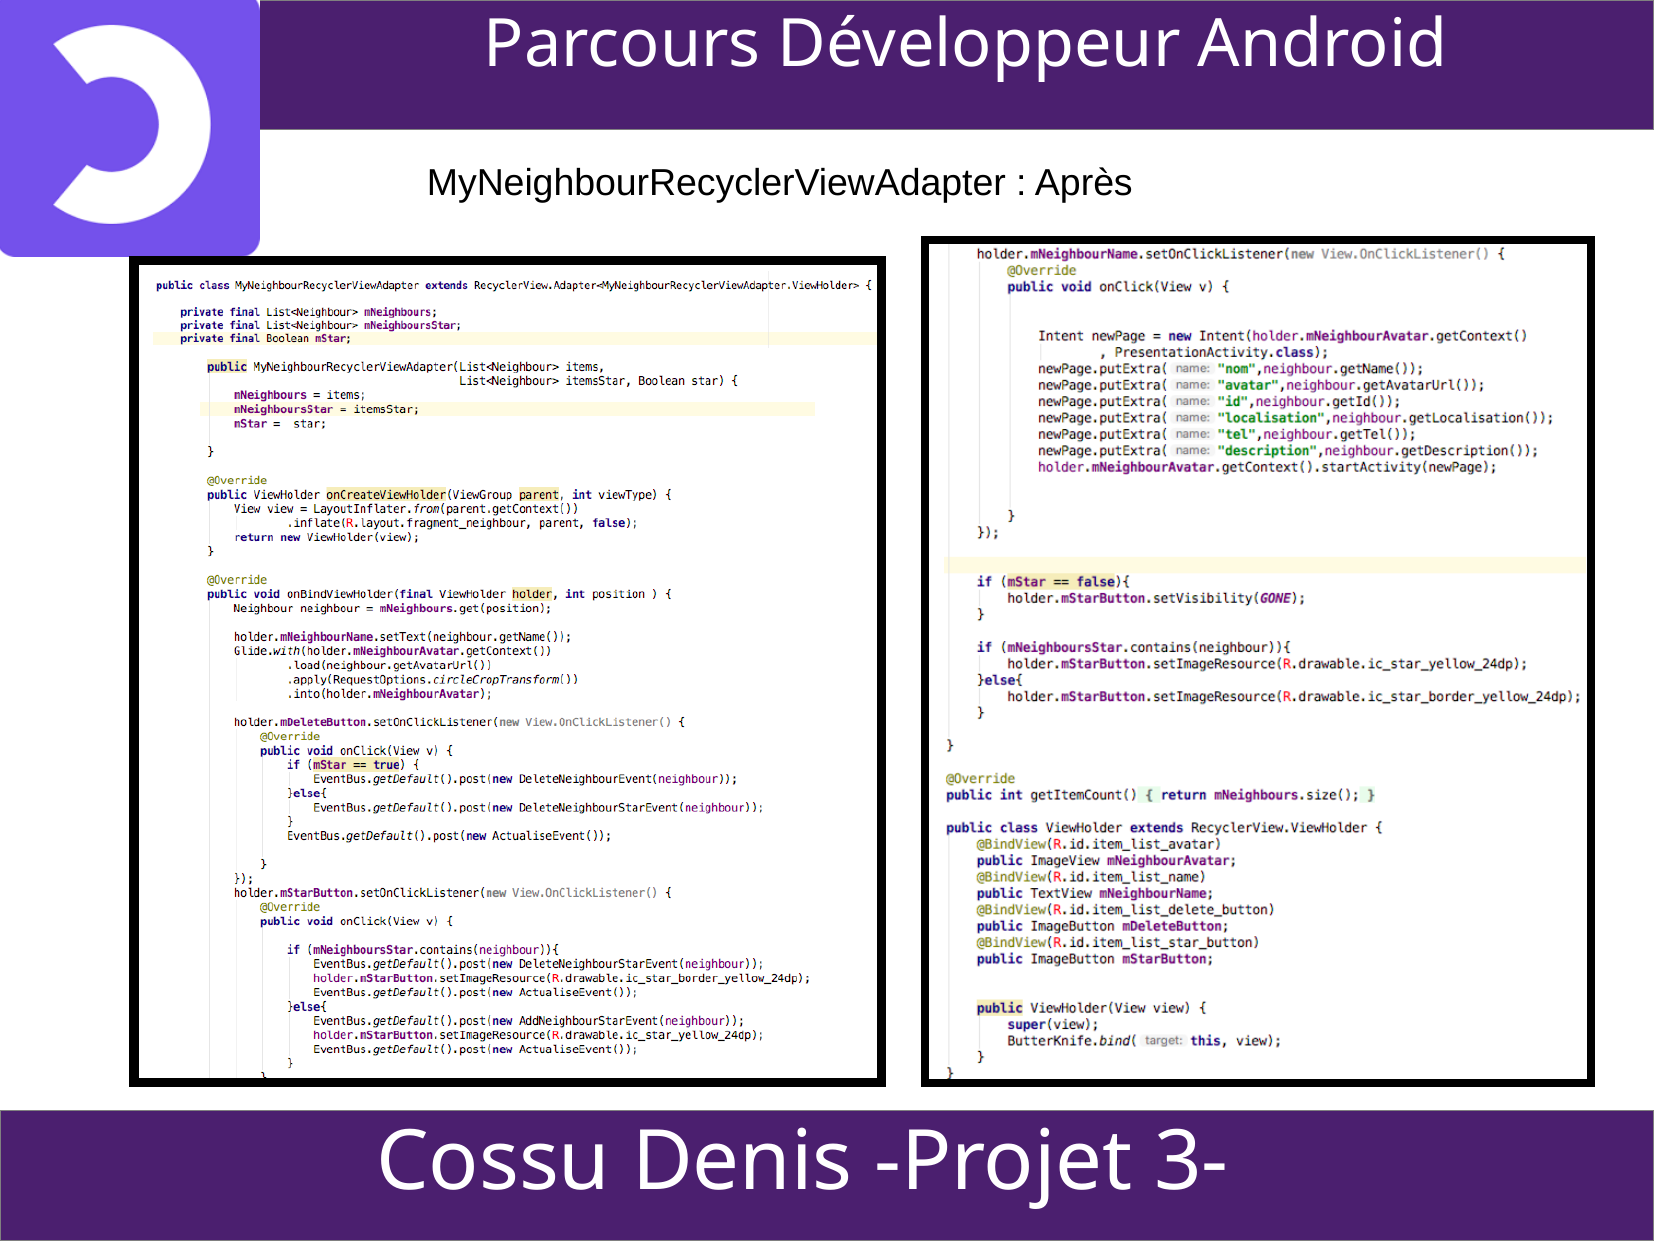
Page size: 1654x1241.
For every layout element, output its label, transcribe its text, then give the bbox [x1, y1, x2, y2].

text_box MyNeighbourRecyclerViewAdapter : Après [401, 265, 877, 271]
picture [0, 0, 260, 257]
picture [153, 271, 877, 348]
picture [944, 244, 1586, 1079]
text_box [921, 236, 1595, 1087]
picture [200, 354, 815, 1078]
text_box [129, 256, 886, 1087]
text_box MyNeighbourRecyclerViewAdapter : Après [401, 153, 1170, 295]
